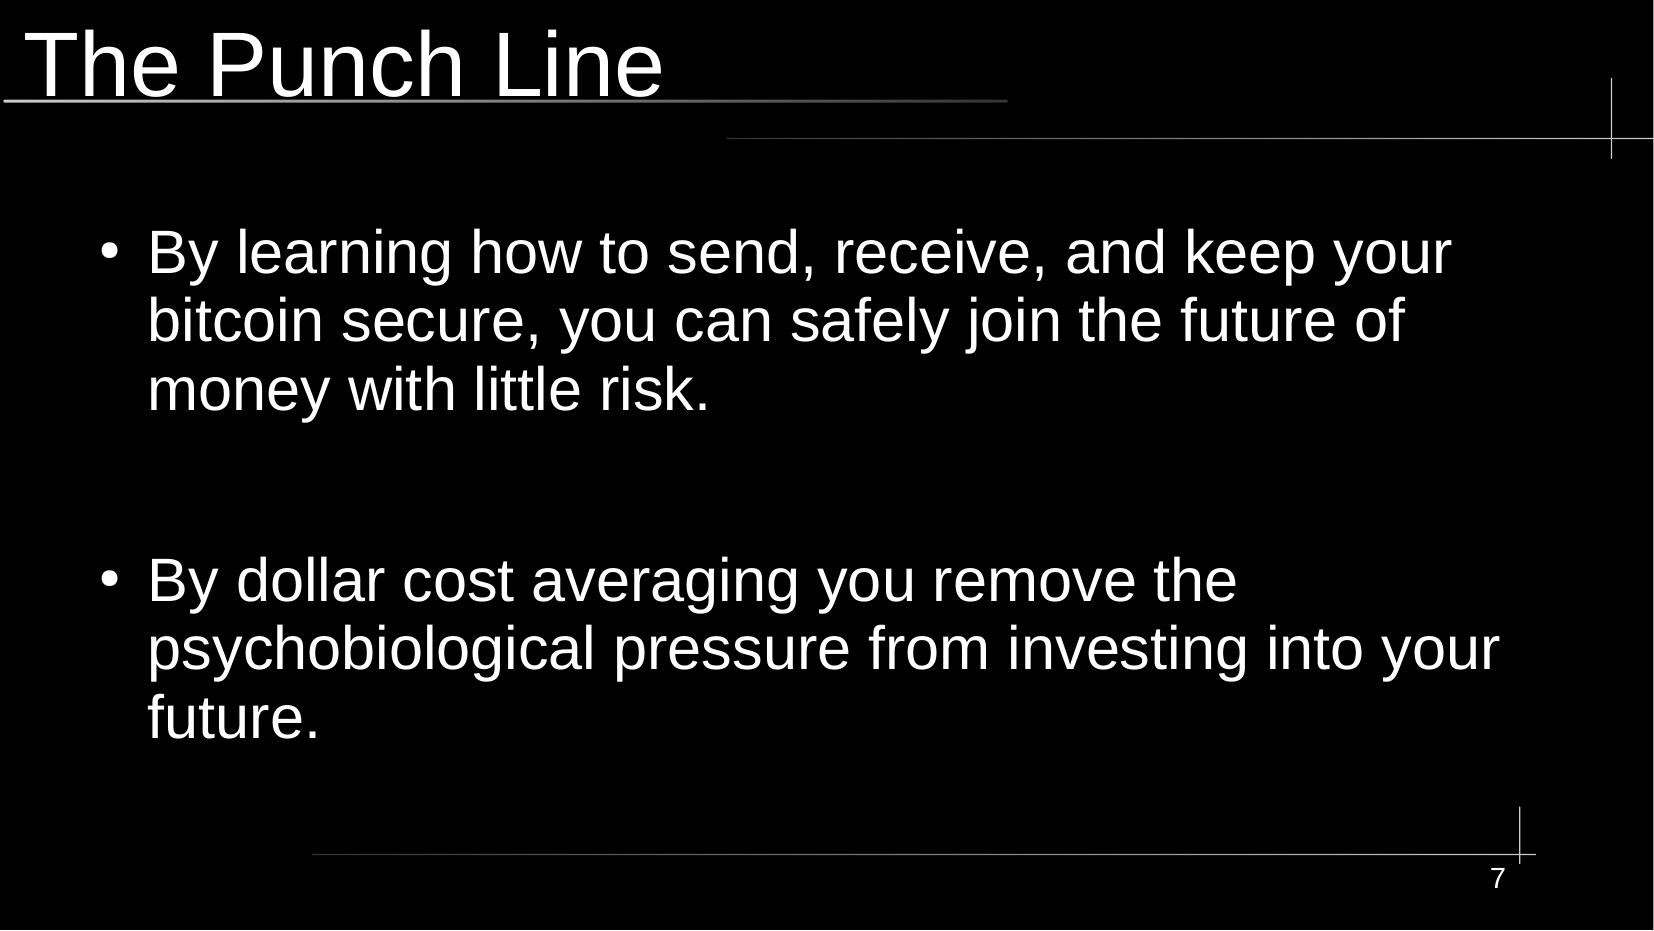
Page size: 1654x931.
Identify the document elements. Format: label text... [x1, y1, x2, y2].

list By learning how to send, receive, and keep your bitcoin secure, you can safely join the future of money with little risk. By dollar cost averaging you remove the psychobiological pressure from investing into your future. [82, 217, 1571, 758]
title The Punch Line [23, 11, 1589, 119]
